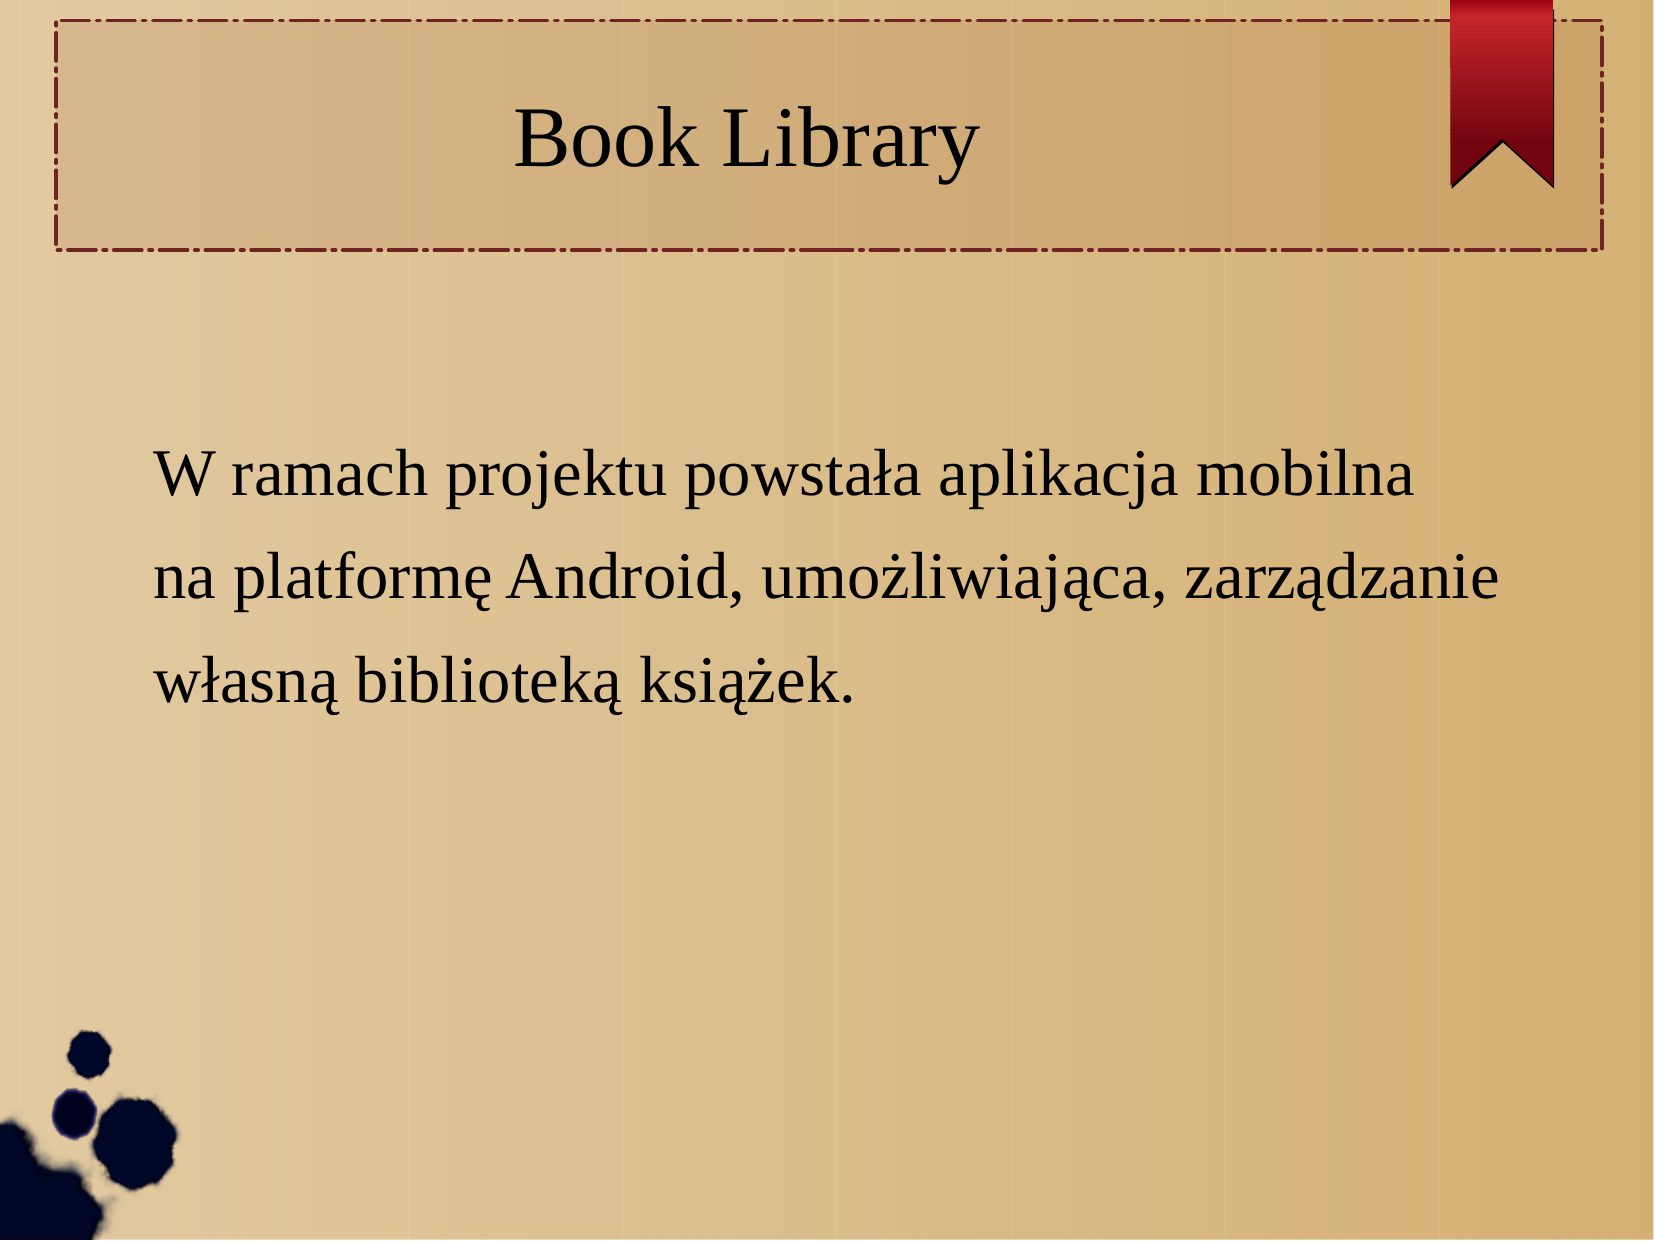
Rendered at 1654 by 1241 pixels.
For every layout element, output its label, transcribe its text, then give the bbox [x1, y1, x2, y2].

list W ramach projektu powstała aplikacja mobilna na platformę Android, umożliwiająca, zarządzanie własną biblioteką książek. [82, 435, 1571, 1156]
title Book Library [82, 47, 1412, 229]
